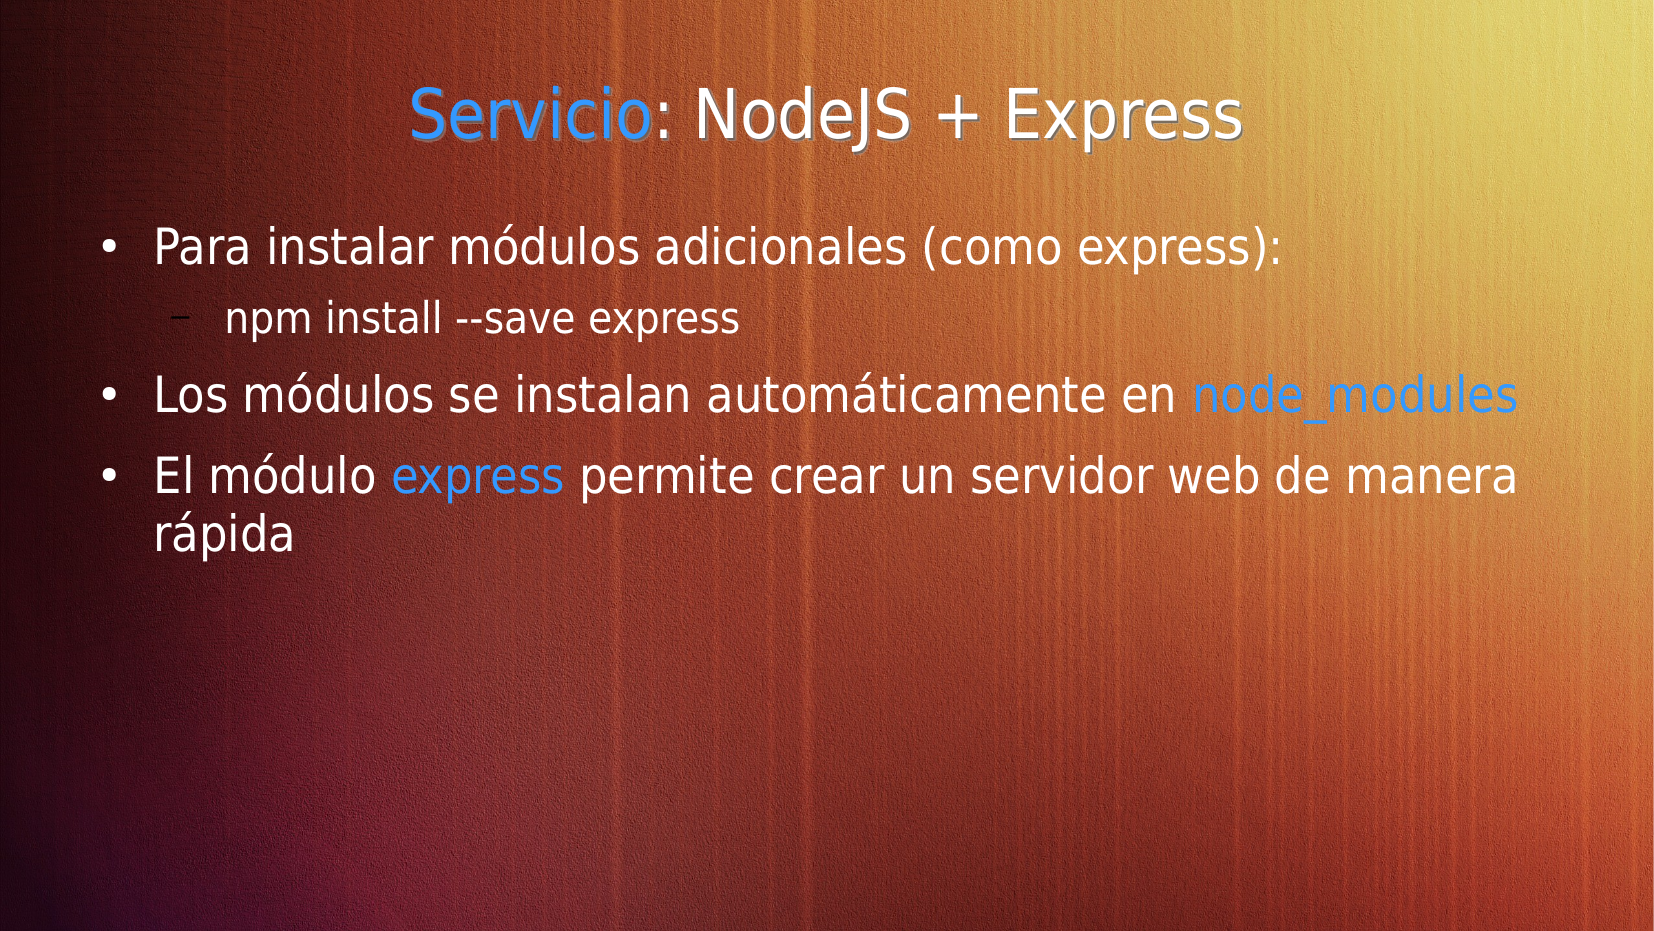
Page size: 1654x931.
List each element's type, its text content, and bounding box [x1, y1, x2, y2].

picture [0, 0, 1654, 931]
list Para instalar módulos adicionales (como express): npm install --save express Los módulos se instalan automáticamente en node_modules El módulo express permite crear un servidor web de manera rápida [82, 217, 1571, 886]
title Servicio: NodeJS + Express [82, 37, 1571, 193]
